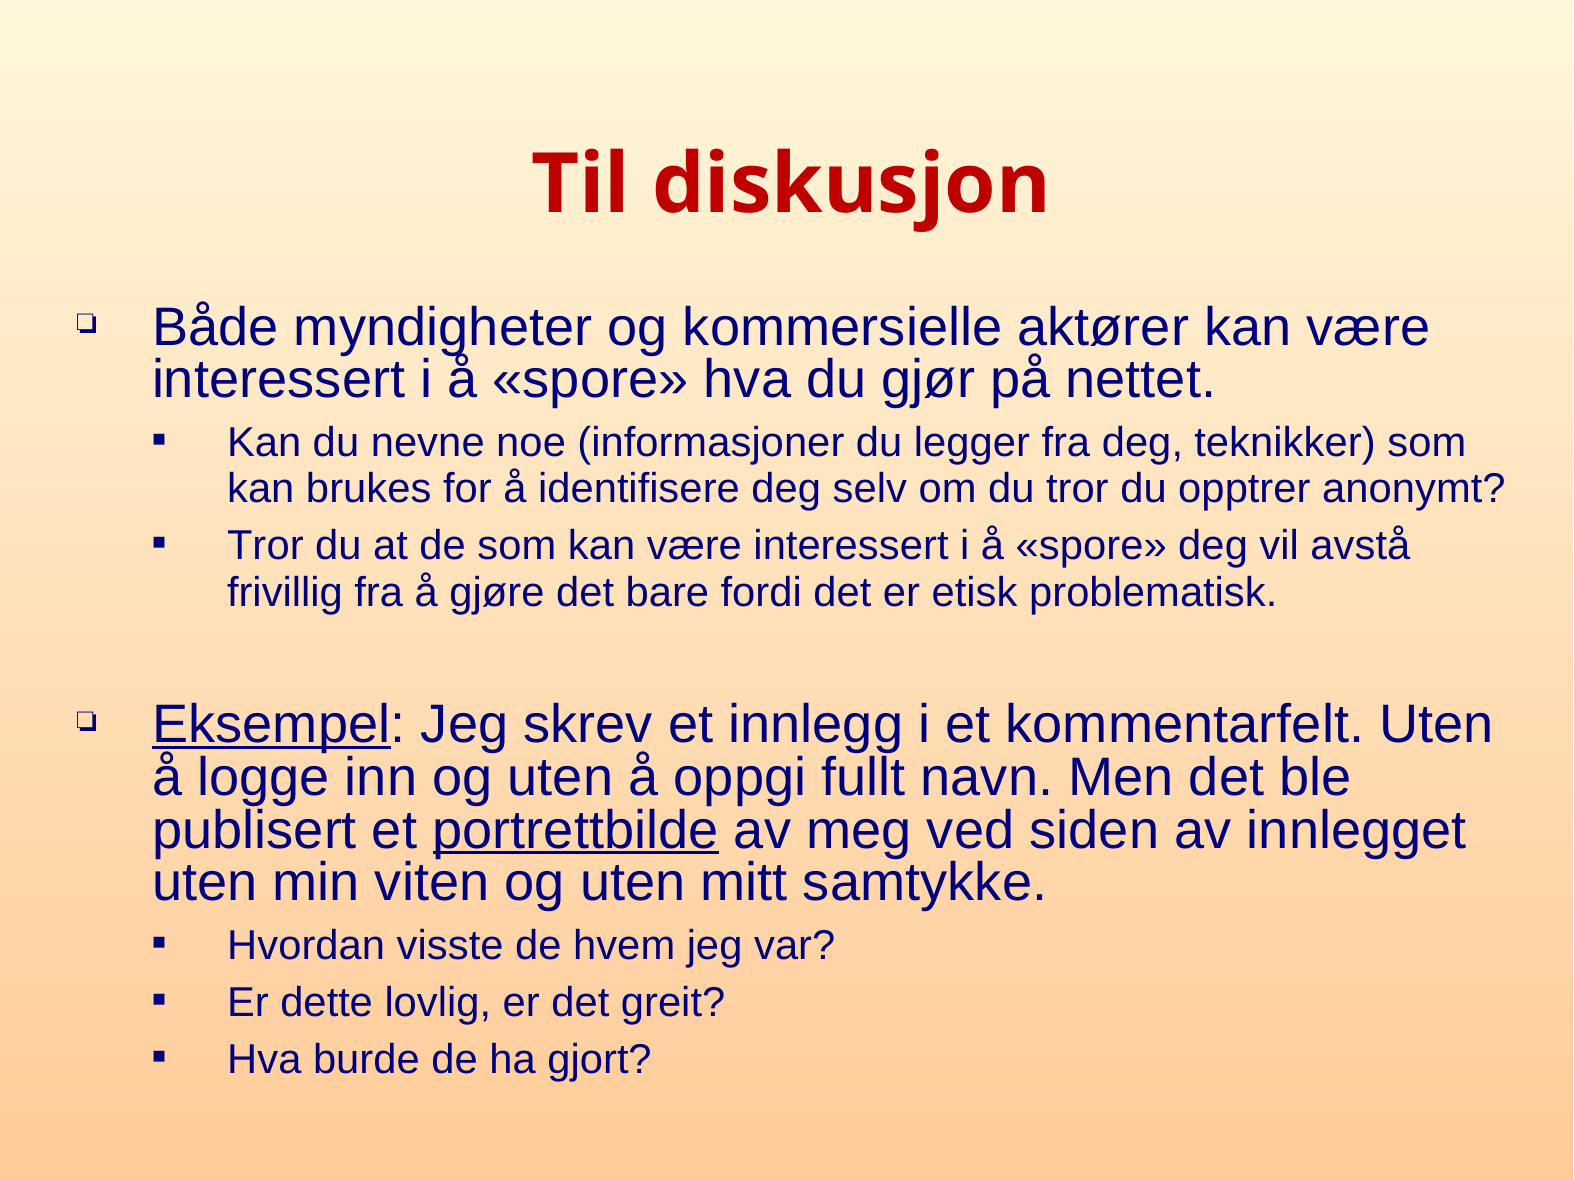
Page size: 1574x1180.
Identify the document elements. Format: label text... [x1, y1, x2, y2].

list Både myndigheter og kommersielle aktører kan være interessert i å «spore» hva du gjør på nettet. Kan du nevne noe (informasjoner du legger fra deg, teknikker) som kan brukes for å identifisere deg selv om du tror du opptrer anonymt? Tror du at de som kan være interessert i å «spore» deg vil avstå frivillig fra å gjøre det bare fordi det er etisk problematisk. Eksempel: Jeg skrev et innlegg i et kommentarfelt. Uten å logge inn og uten å oppgi fullt navn. Men det ble publisert et portrettbilde av meg ved siden av innlegget uten min viten og uten mitt samtykke. Hvordan visste de hvem jeg var? Er dette lovlig, er det greit? Hva burde de ha gjort? [77, 302, 1530, 1137]
title Til diskusjon [39, 54, 1543, 309]
